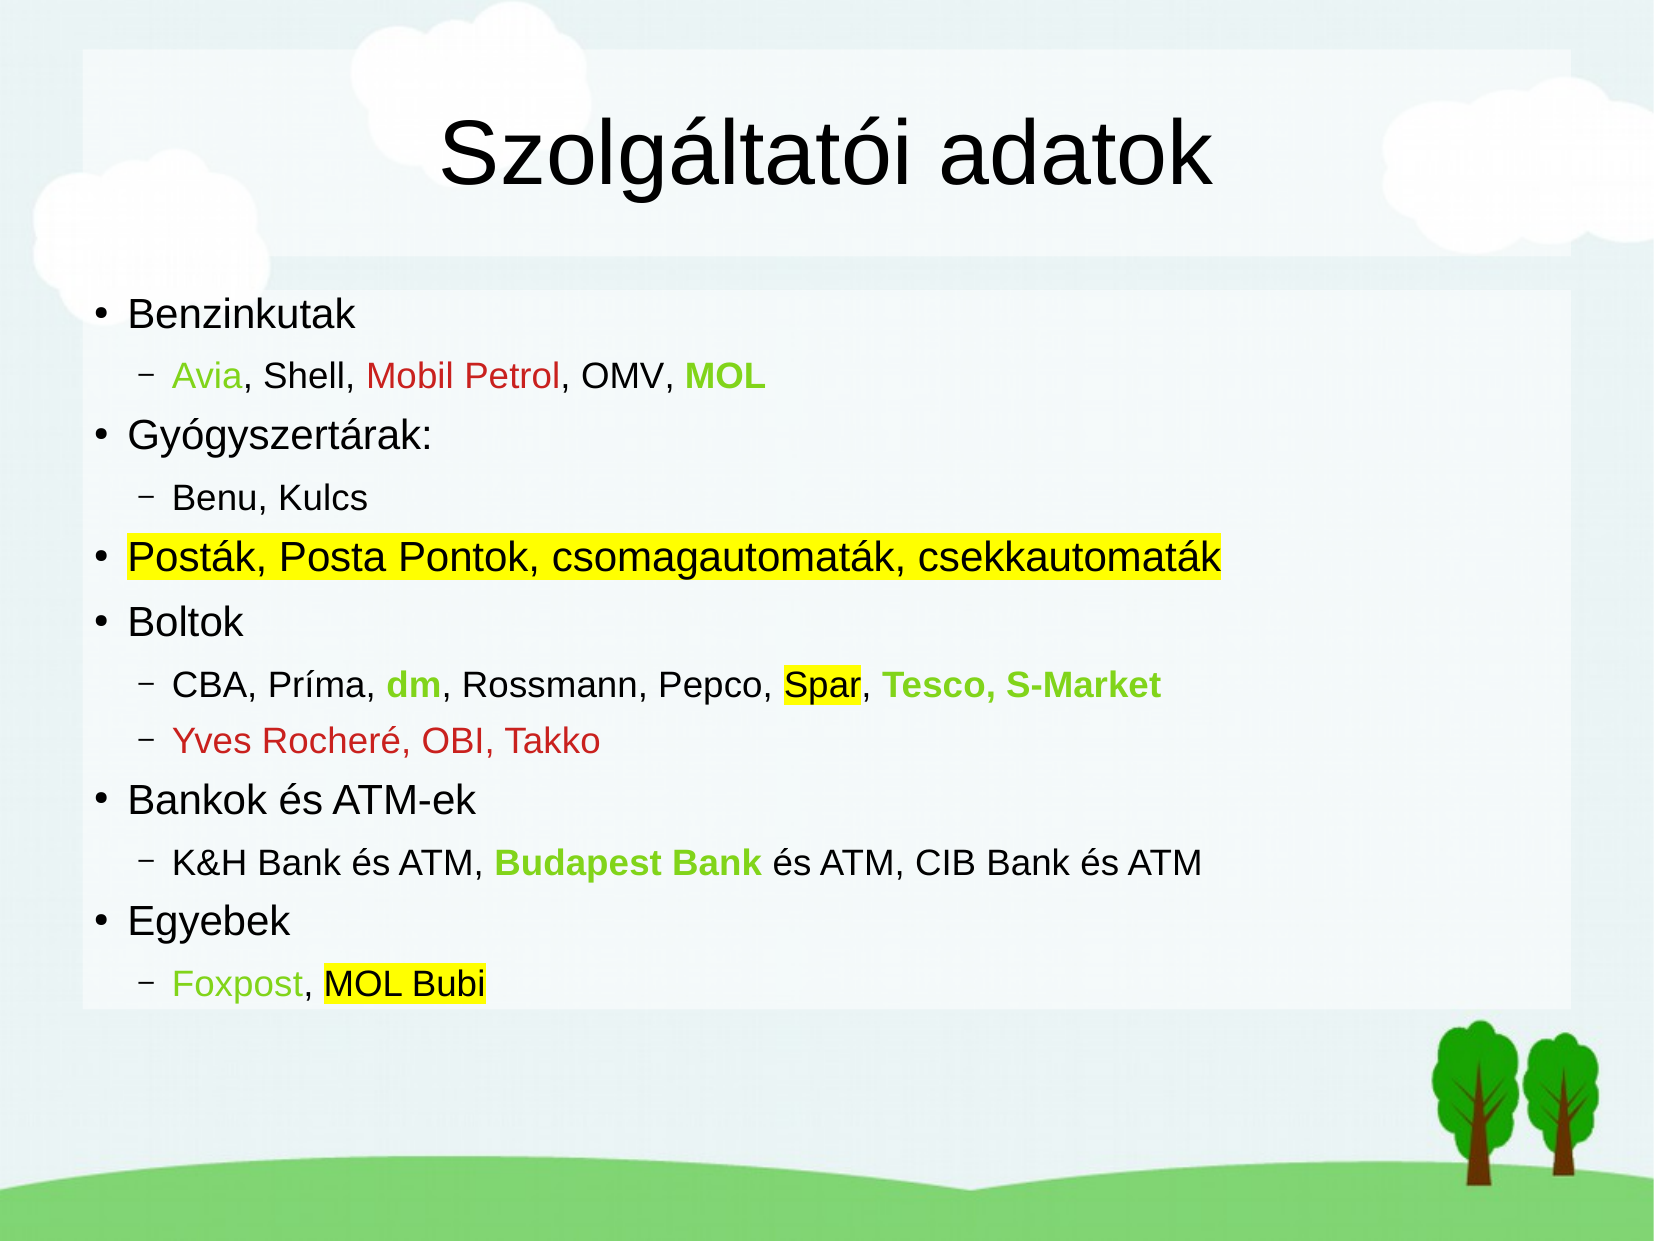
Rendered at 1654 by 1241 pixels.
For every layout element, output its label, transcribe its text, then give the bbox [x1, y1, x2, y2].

list Benzinkutak Avia, Shell, Mobil Petrol, OMV, MOL Gyógyszertárak: Benu, Kulcs Posták, Posta Pontok, csomagautomaták, csekkautomaták Boltok CBA, Príma, dm, Rossmann, Pepco, Spar, Tesco, S-Market Yves Rocheré, OBI, Takko Bankok és ATM-ek K&H Bank és ATM, Budapest Bank és ATM, CIB Bank és ATM Egyebek Foxpost, MOL Bubi [82, 290, 1571, 1010]
picture [0, 0, 1654, 1241]
title Szolgáltatói adatok [82, 49, 1571, 257]
